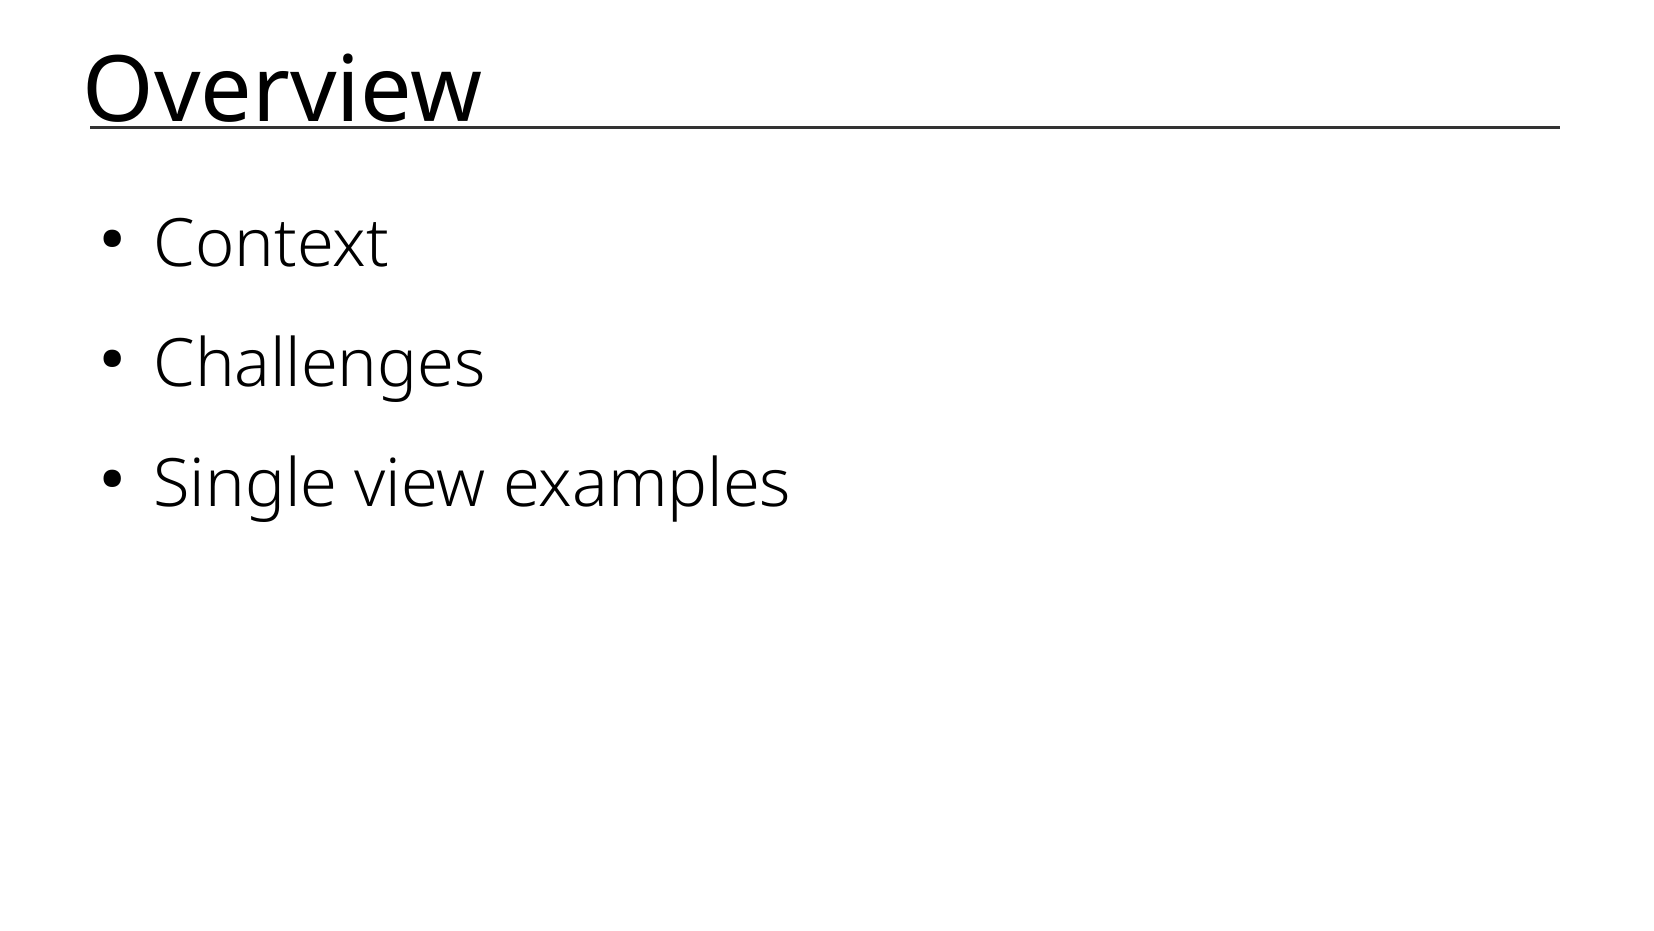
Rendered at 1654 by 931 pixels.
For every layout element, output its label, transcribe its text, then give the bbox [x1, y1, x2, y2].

list Context Challenges Single view examples [82, 195, 1571, 811]
title Overview [82, 32, 1571, 140]
